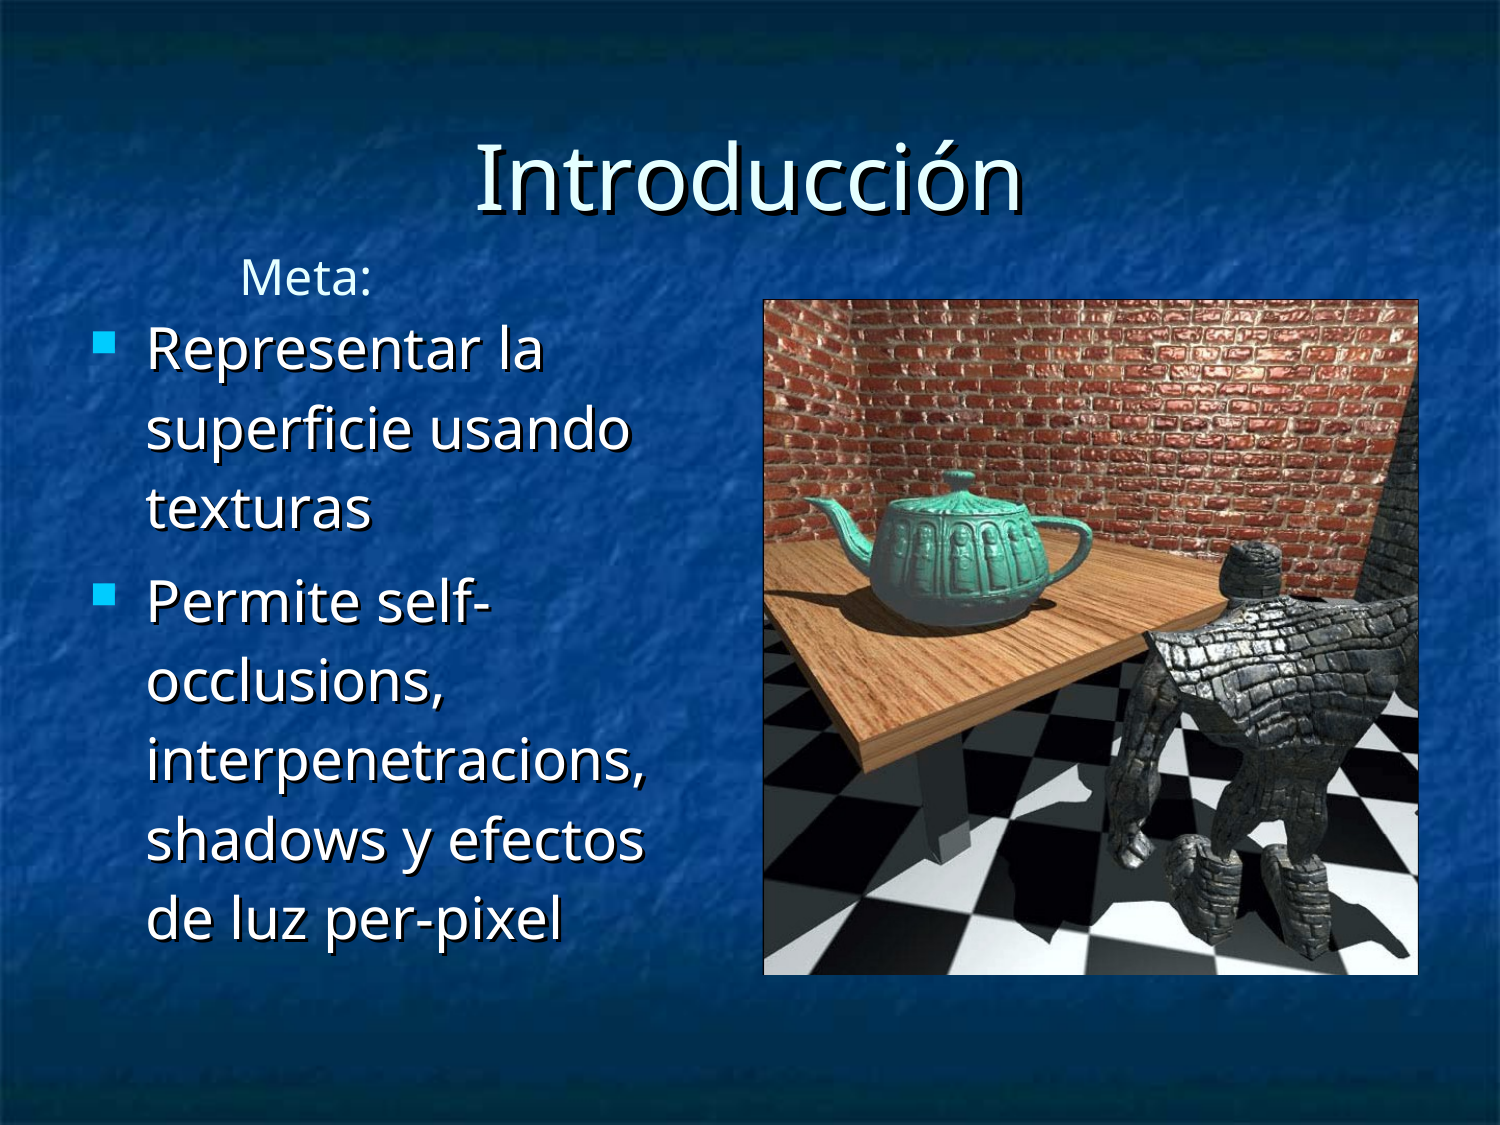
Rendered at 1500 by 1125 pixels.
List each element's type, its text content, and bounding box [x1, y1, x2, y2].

text_box Meta: [224, 237, 651, 313]
title Introducción [75, 62, 1426, 288]
picture [0, 0, 1500, 1125]
list Representar la superficie usando texturas Permite self-occlusions, interpenetracions, shadows y efectos de luz per-pixel [75, 299, 738, 1000]
